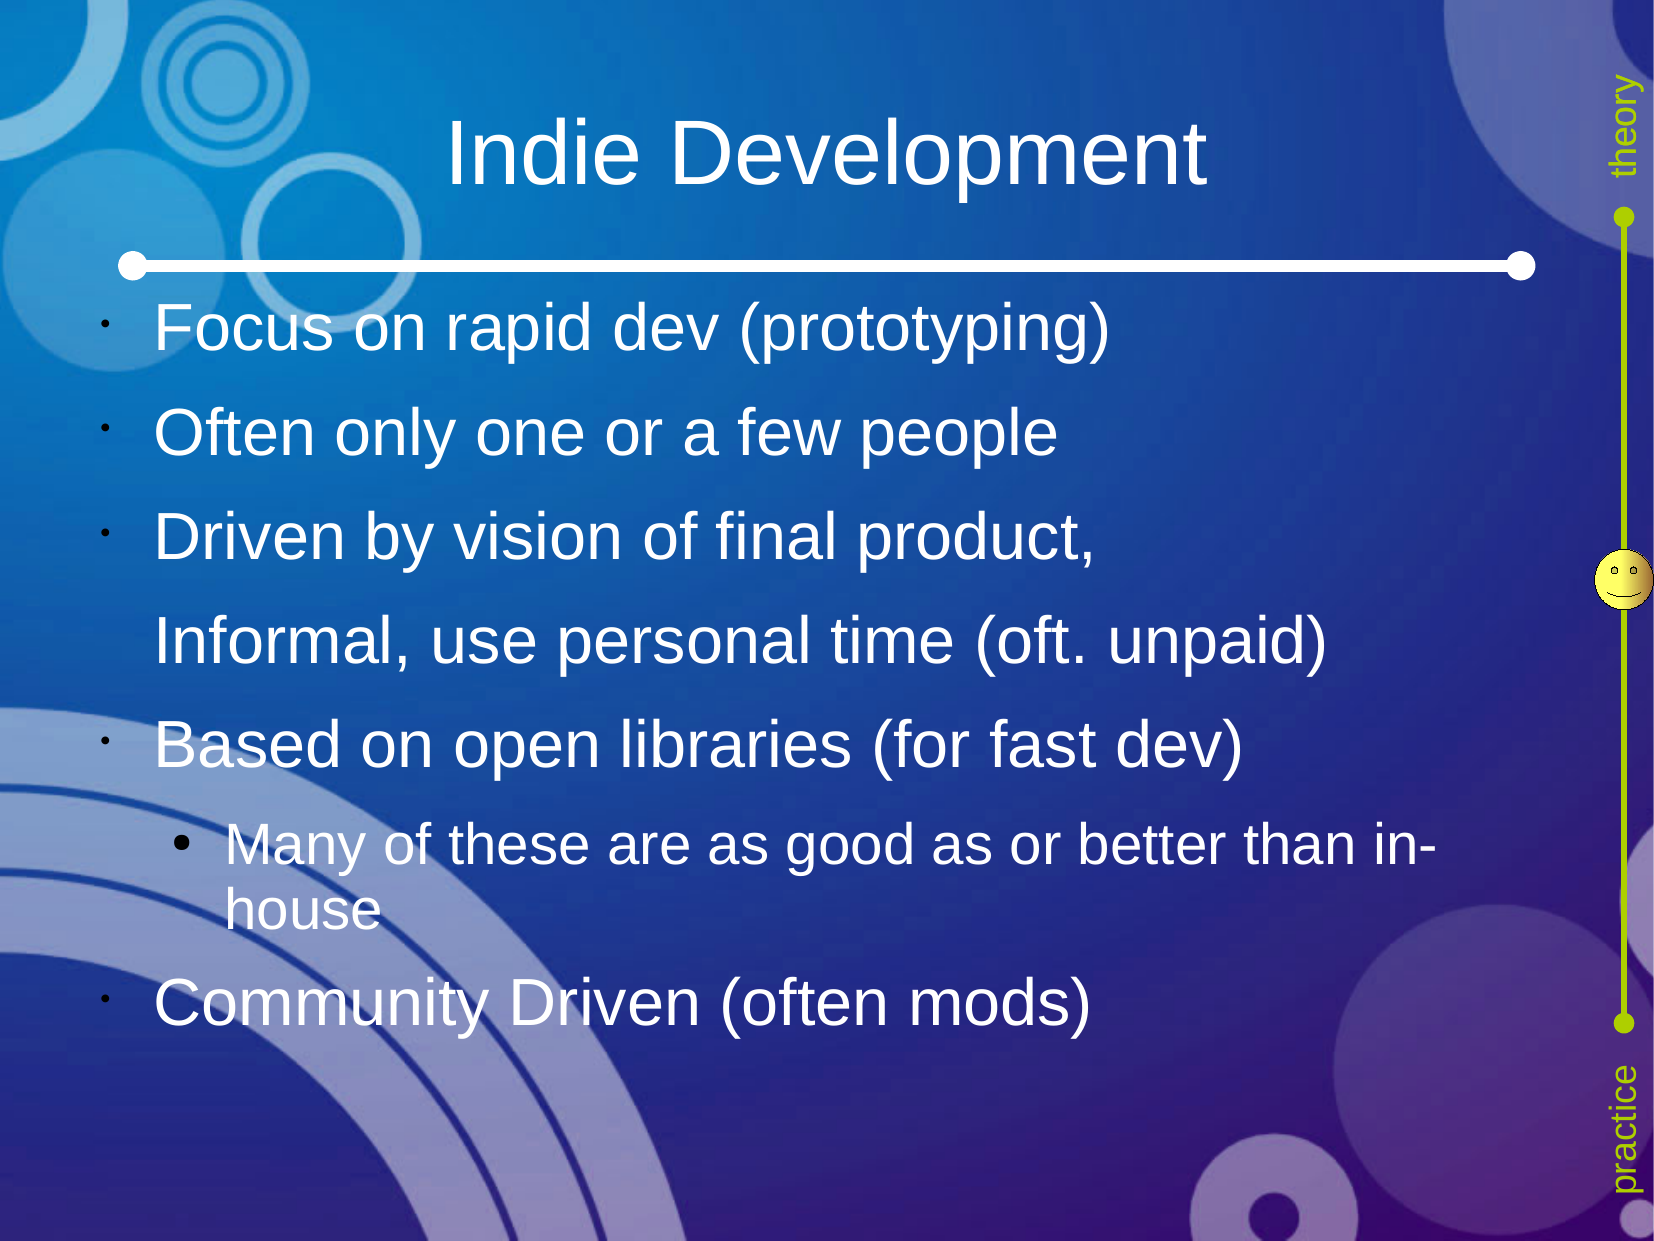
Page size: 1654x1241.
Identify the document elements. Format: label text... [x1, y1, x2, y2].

list Focus on rapid dev (prototyping) Often only one or a few people Driven by vision of final product, Informal, use personal time (oft. unpaid) Based on open libraries (for fast dev) Many of these are as good as or better than in-house Community Driven (often mods) [82, 290, 1571, 1105]
text_box [1594, 549, 1654, 610]
title Indie Development [82, 56, 1571, 250]
picture [0, 0, 1654, 1241]
